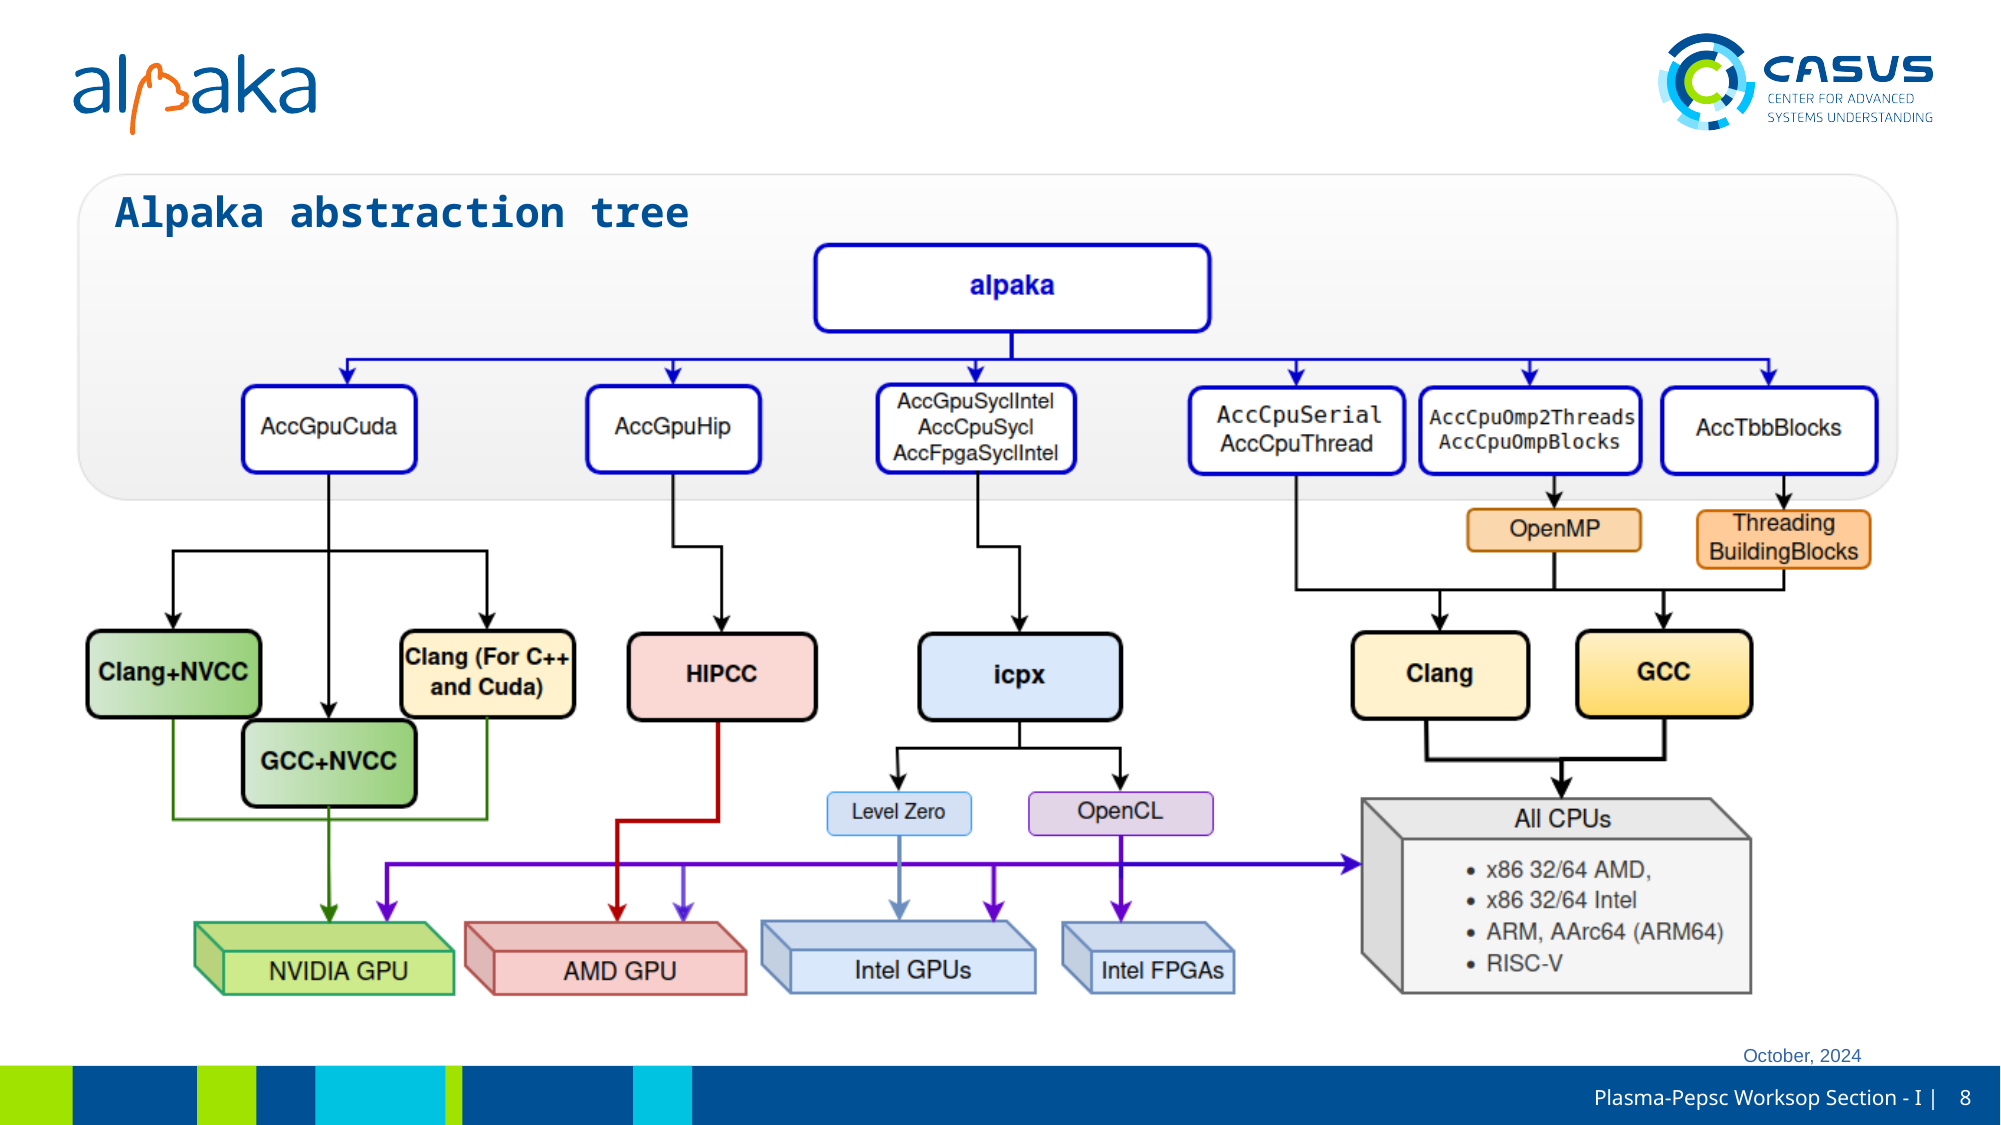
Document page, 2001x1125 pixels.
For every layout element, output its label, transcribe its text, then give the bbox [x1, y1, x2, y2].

picture [54, 148, 1928, 1035]
picture [1658, 33, 1933, 131]
text_box October, 2024 [1728, 1038, 1918, 1075]
picture [72, 53, 317, 136]
text_box Alpaka abstraction tree [99, 175, 1371, 239]
